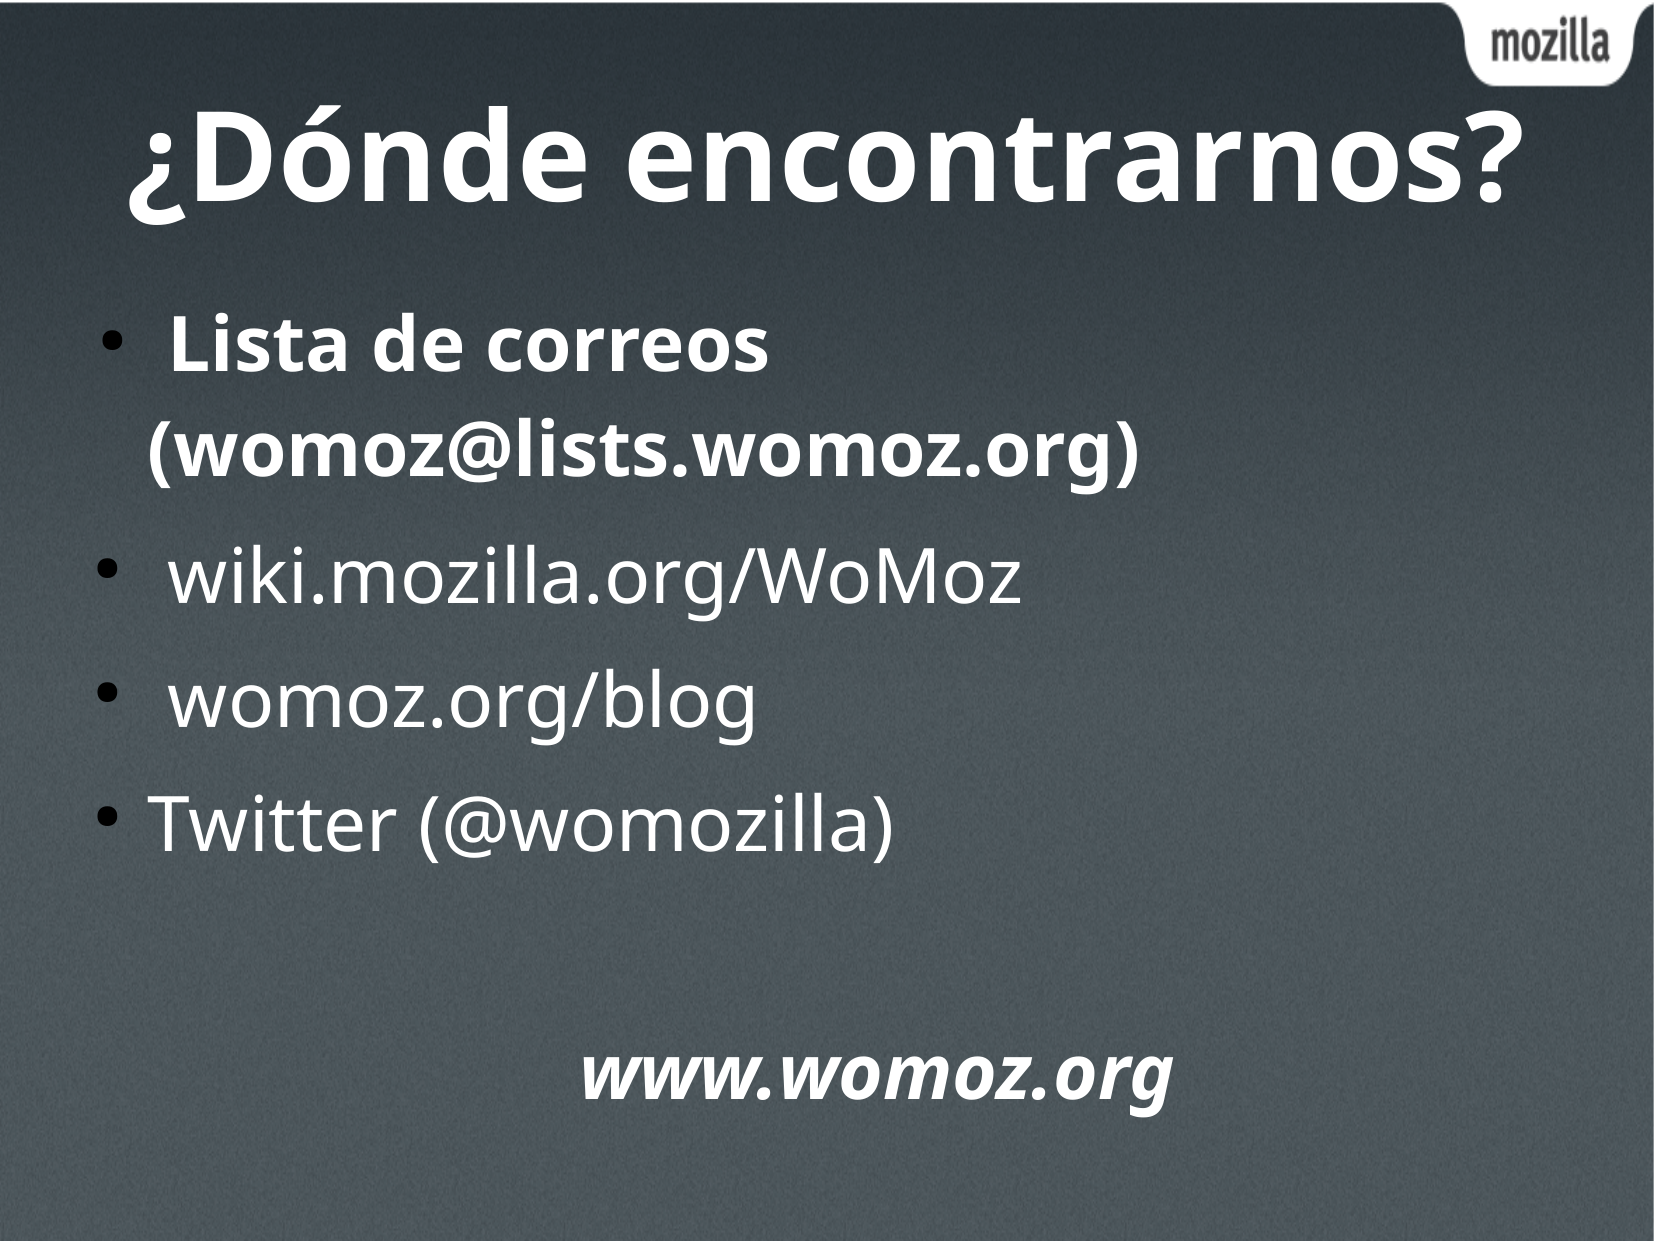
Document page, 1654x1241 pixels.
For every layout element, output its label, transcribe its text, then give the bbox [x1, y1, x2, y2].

list Lista de correos (womoz@lists.womoz.org) wiki.mozilla.org/WoMoz womoz.org/blog Twitter (@womozilla) www.womoz.org [82, 290, 1607, 1123]
picture [0, 0, 1654, 1241]
title ¿Dónde encontrarnos? [82, 49, 1571, 257]
